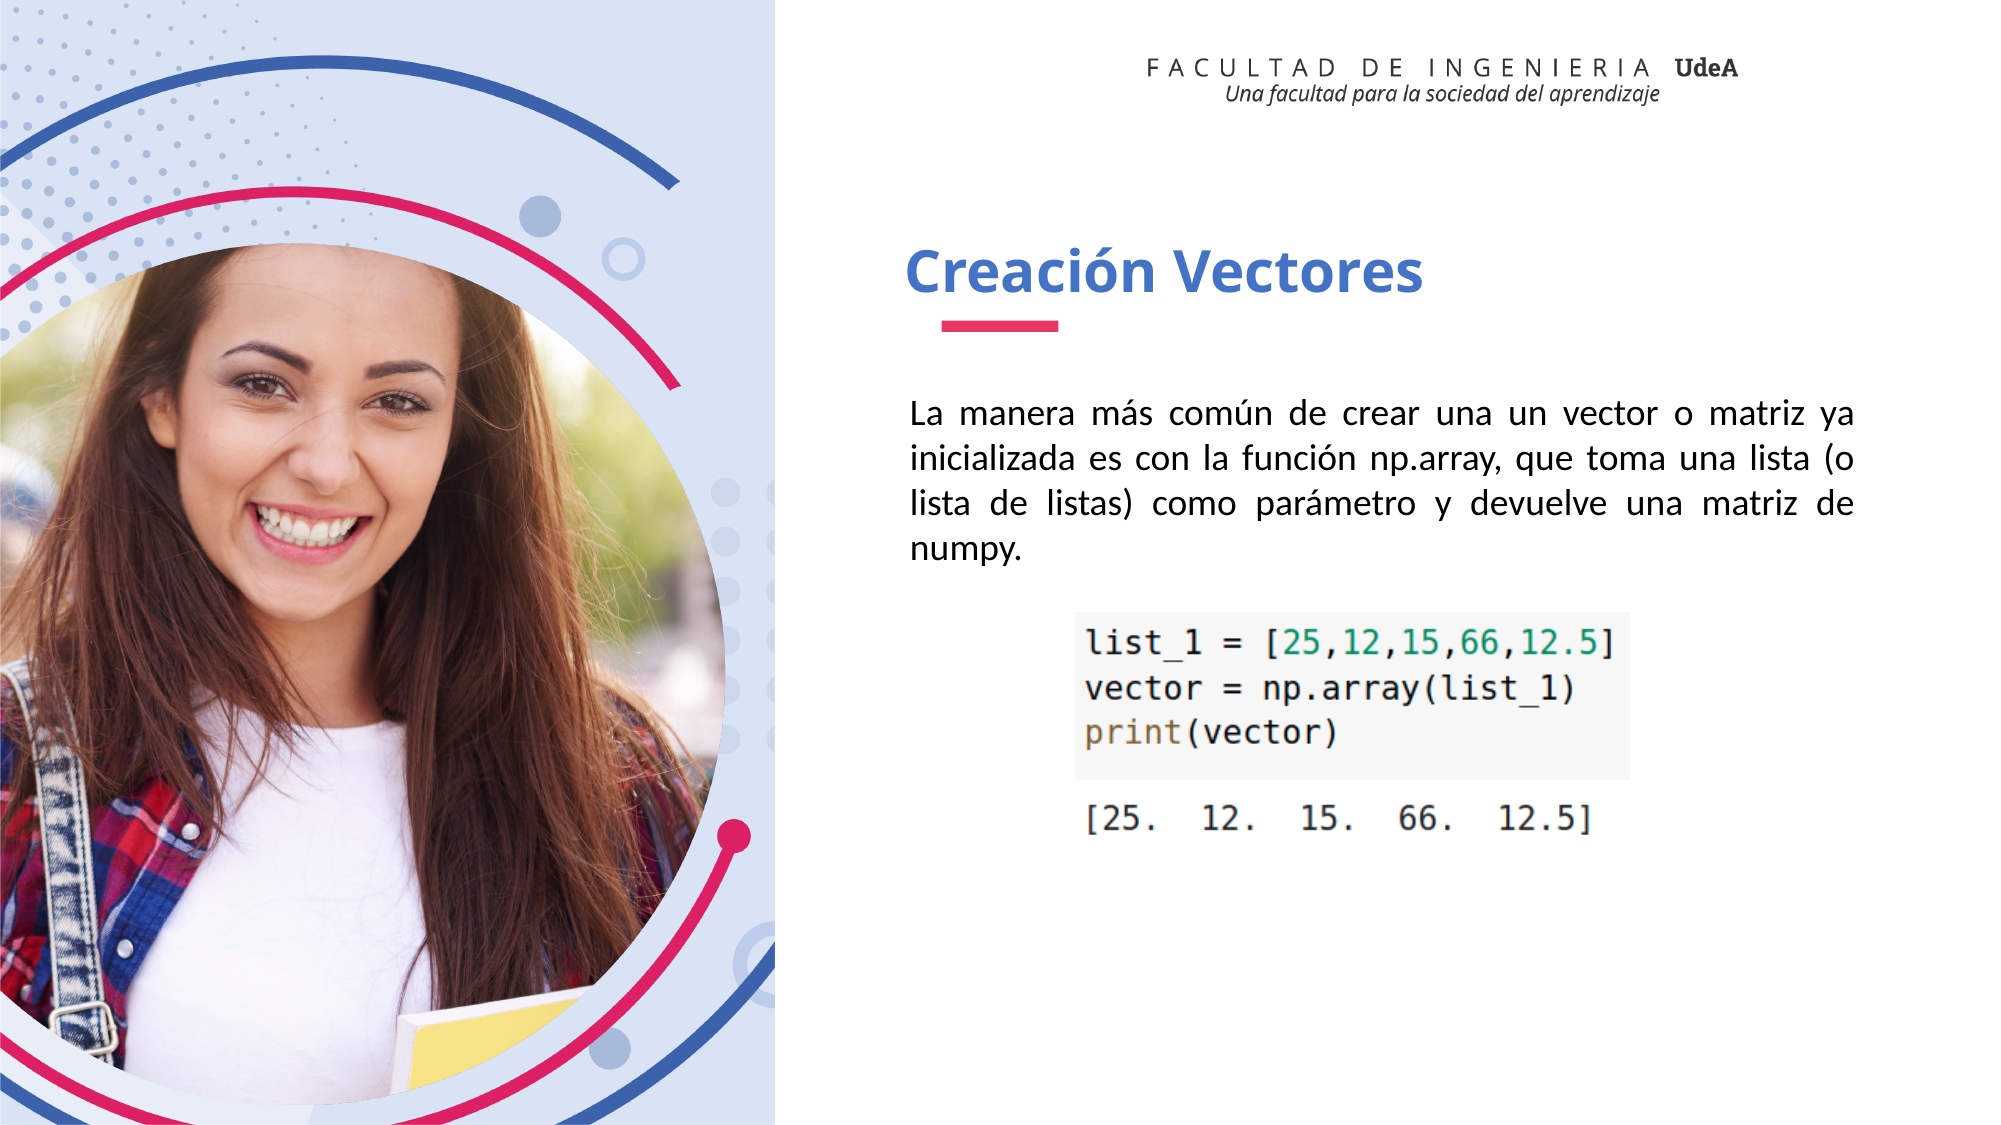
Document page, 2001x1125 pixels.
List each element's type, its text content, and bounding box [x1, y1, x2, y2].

picture [1148, 57, 1738, 106]
picture [1075, 612, 1630, 857]
text_box Creación Vectores [889, 218, 1786, 330]
text_box La manera más común de crear una un vector o matriz ya inicializada es con la función np.array, que toma una lista (o lista de listas) como parámetro y devuelve una matriz de numpy. [895, 380, 1871, 576]
picture [0, 0, 775, 1125]
